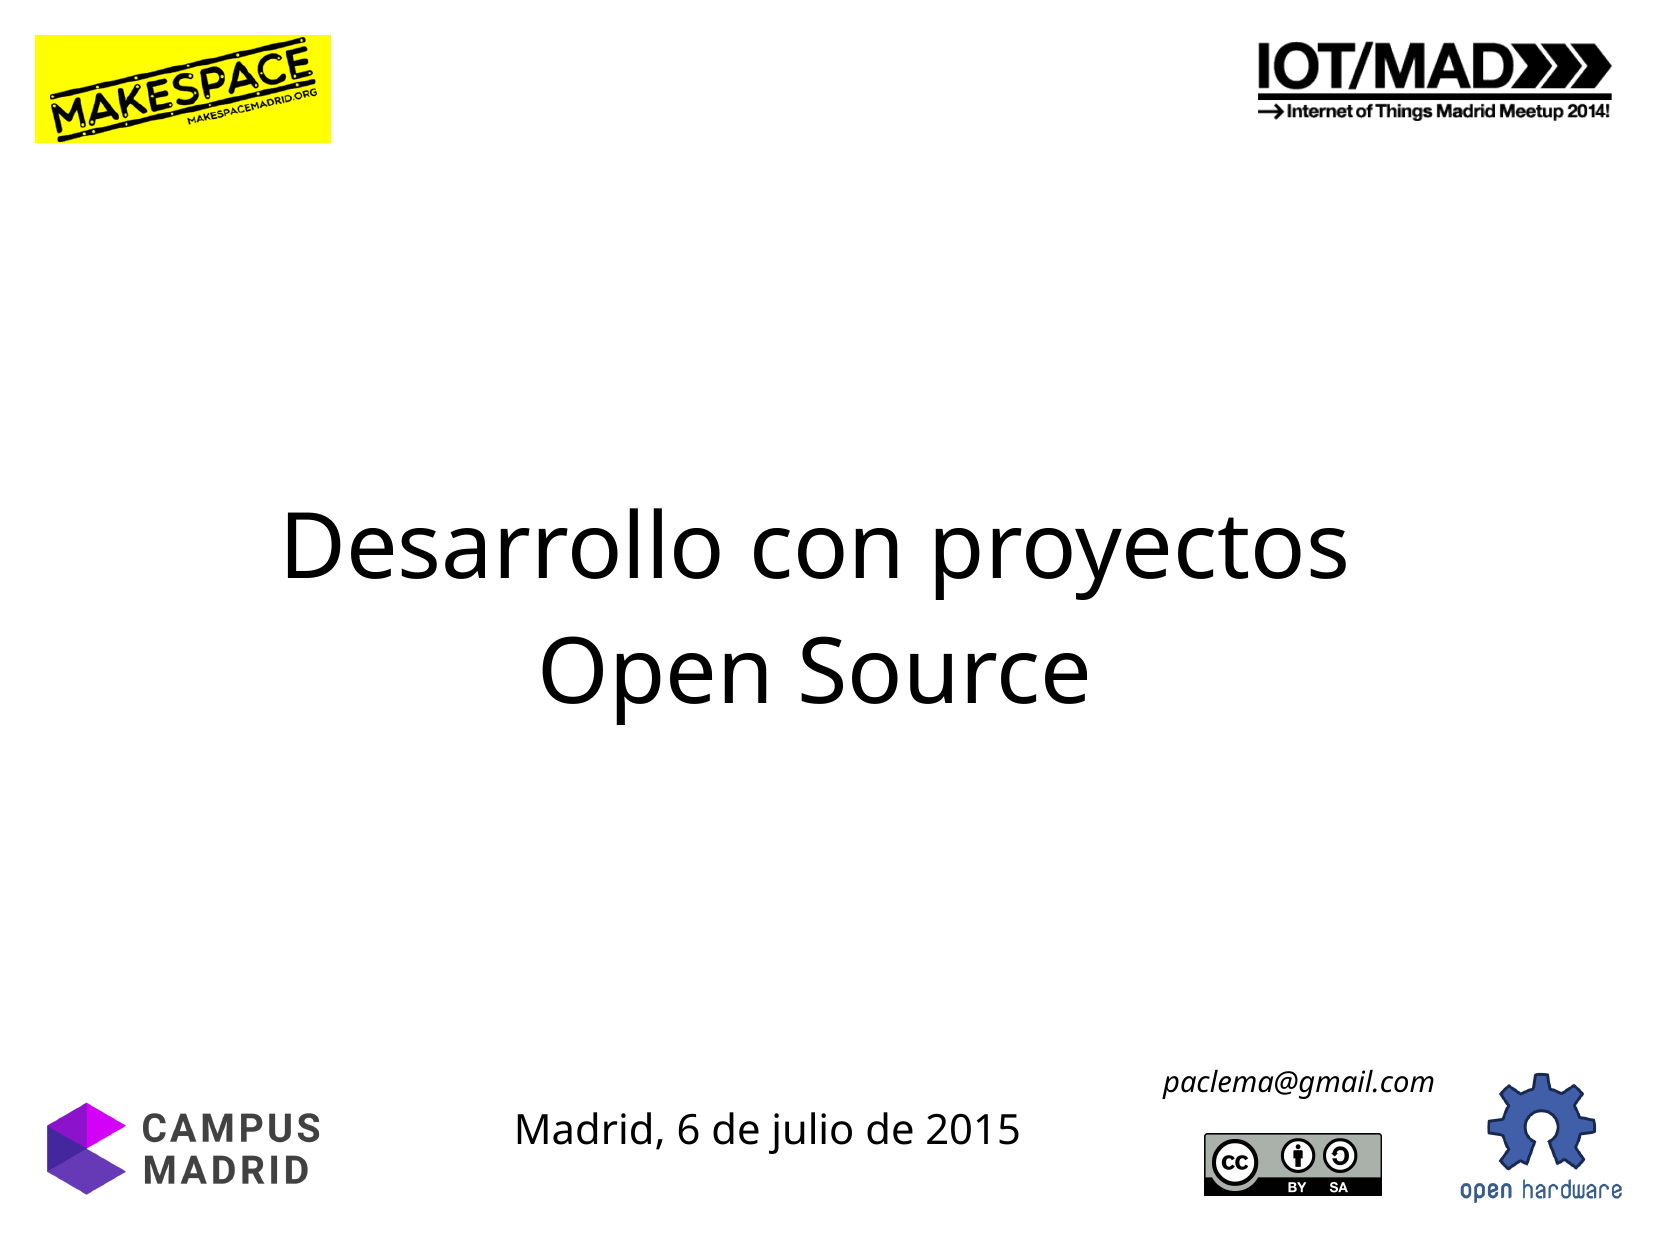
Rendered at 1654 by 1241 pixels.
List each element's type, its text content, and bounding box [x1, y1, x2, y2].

picture [1204, 1133, 1382, 1196]
picture [5, 1062, 361, 1235]
title Desarrollo con proyectos Open Source [70, 501, 1559, 709]
text_box paclema@gmail.com [1027, 1039, 1571, 1123]
picture [35, 35, 331, 143]
picture [1452, 1051, 1630, 1229]
text_box Madrid, 6 de julio de 2015 [496, 1086, 1040, 1170]
picture [1216, 41, 1654, 142]
